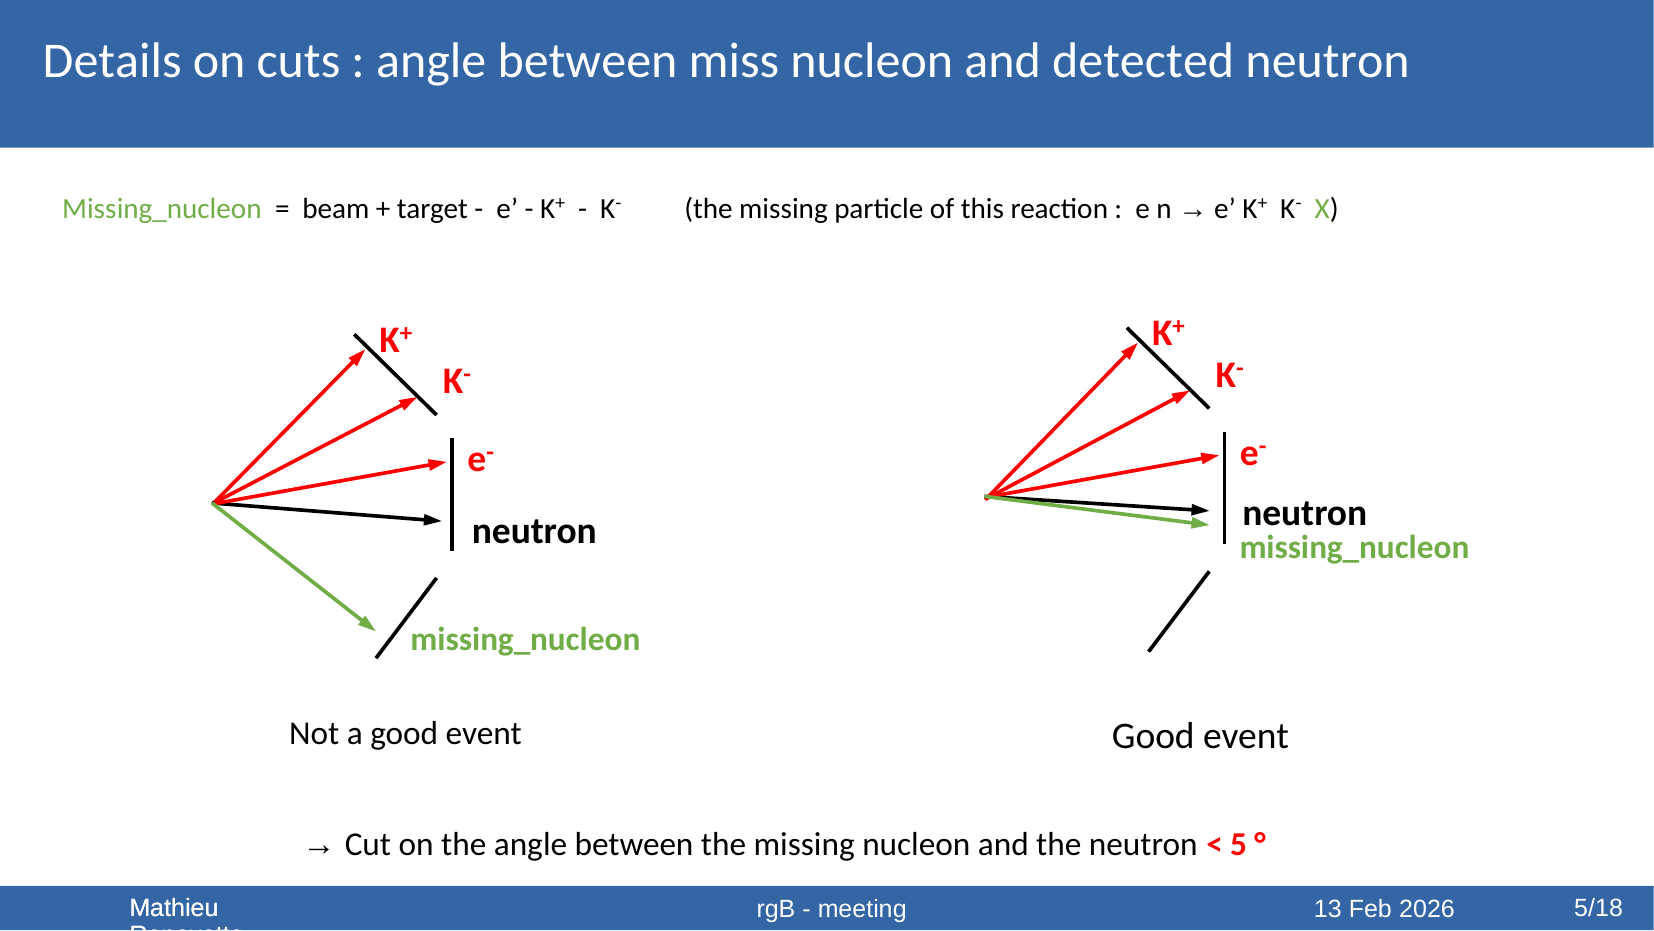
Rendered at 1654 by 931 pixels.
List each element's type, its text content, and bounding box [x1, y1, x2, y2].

text_box [0, 0, 1654, 148]
text_box K- [1200, 342, 1298, 403]
text_box 13 Feb 2026 [1299, 887, 1536, 931]
text_box Details on cuts : angle between miss nucleon and detected neutron [27, 32, 1616, 110]
text_box [226, 885, 1654, 931]
text_box e- [452, 426, 550, 488]
text_box neutron [456, 498, 735, 560]
text_box K+ [364, 307, 462, 369]
text_box K- [427, 348, 525, 410]
text_box Mathieu Ronayette [114, 885, 355, 929]
text_box rgB - meeting [734, 887, 953, 931]
text_box [0, 885, 131, 931]
text_box missing_nucleon [1224, 518, 1592, 574]
text_box e- [1224, 420, 1322, 481]
text_box neutron [1227, 480, 1453, 518]
text_box Good event [1096, 703, 1307, 764]
text_box missing_nucleon [395, 609, 763, 665]
text_box 5/18 [1559, 885, 1654, 930]
text_box K+ [1137, 300, 1235, 362]
text_box Missing_nucleon = beam + target - e’ - K+ - K- (the missing particle of this reaction : e n → e’ K+ K- X) [47, 181, 1436, 233]
text_box Not a good event [274, 703, 548, 759]
text_box → Cut on the angle between the missing nucleon and the neutron < 5 ° [287, 814, 1374, 870]
